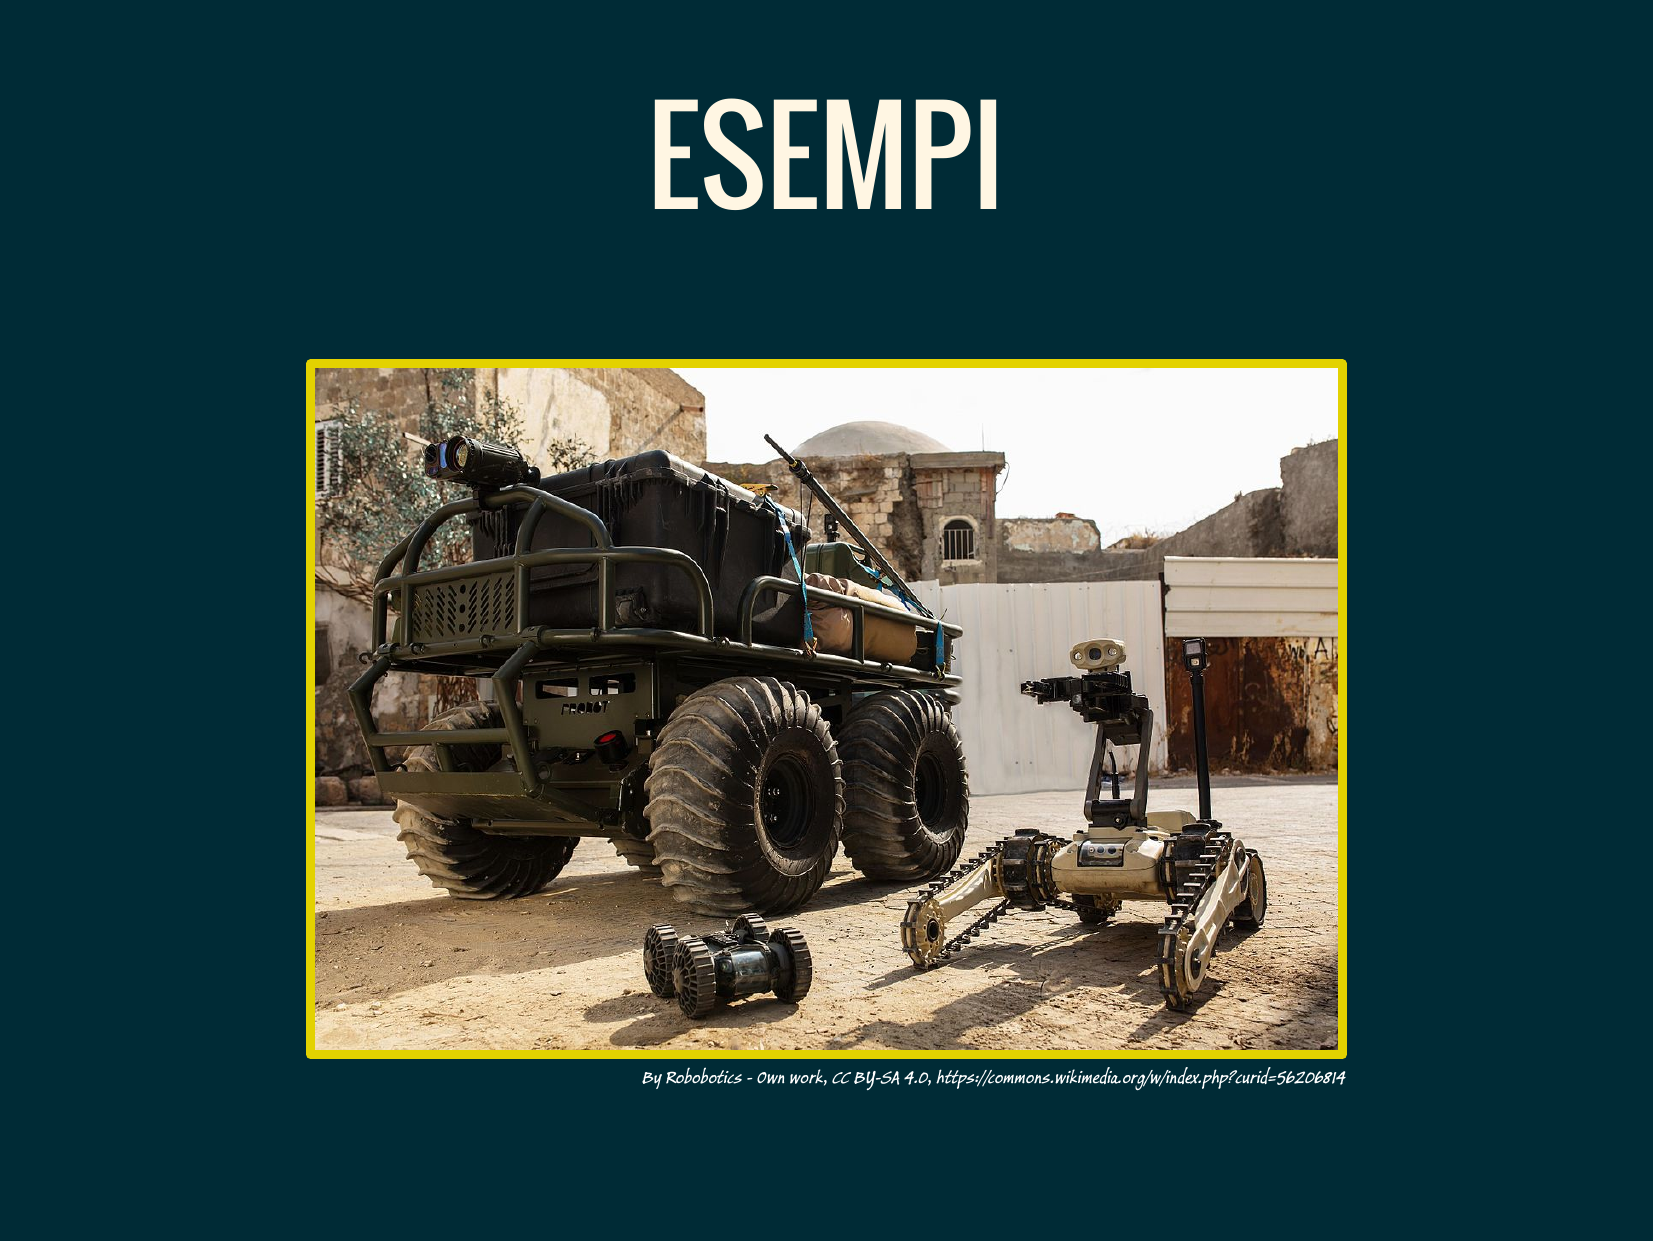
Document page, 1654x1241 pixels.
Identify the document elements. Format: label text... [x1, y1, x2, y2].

text_box By Robobotics - Own work, CC BY-SA 4.0, https://commons.wikimedia.org/w/index.php?curid=56206814 [626, 1059, 1376, 1099]
title Esempi [82, 49, 1571, 257]
picture [315, 368, 1338, 1051]
